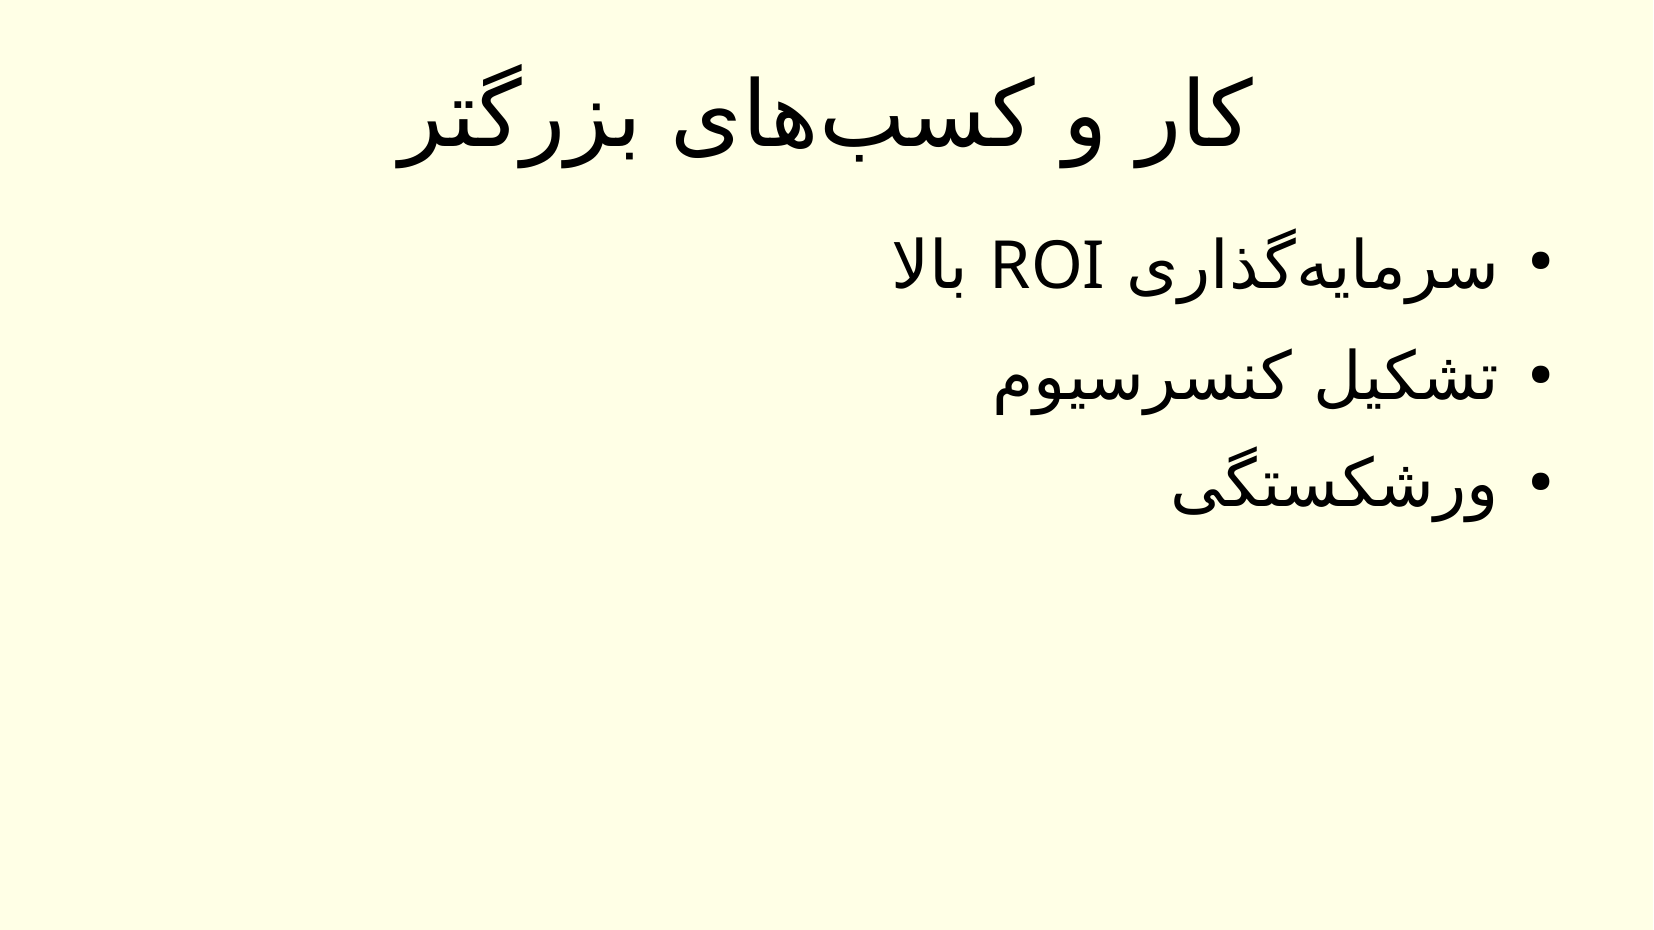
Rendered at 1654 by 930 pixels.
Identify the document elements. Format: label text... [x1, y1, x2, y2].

list سرمایه‌گذاری ROI بالا تشکیل کنسرسیوم ورشکستگی [82, 217, 1571, 757]
title کار و کسب‌های بزرگتر [82, 35, 1571, 195]
